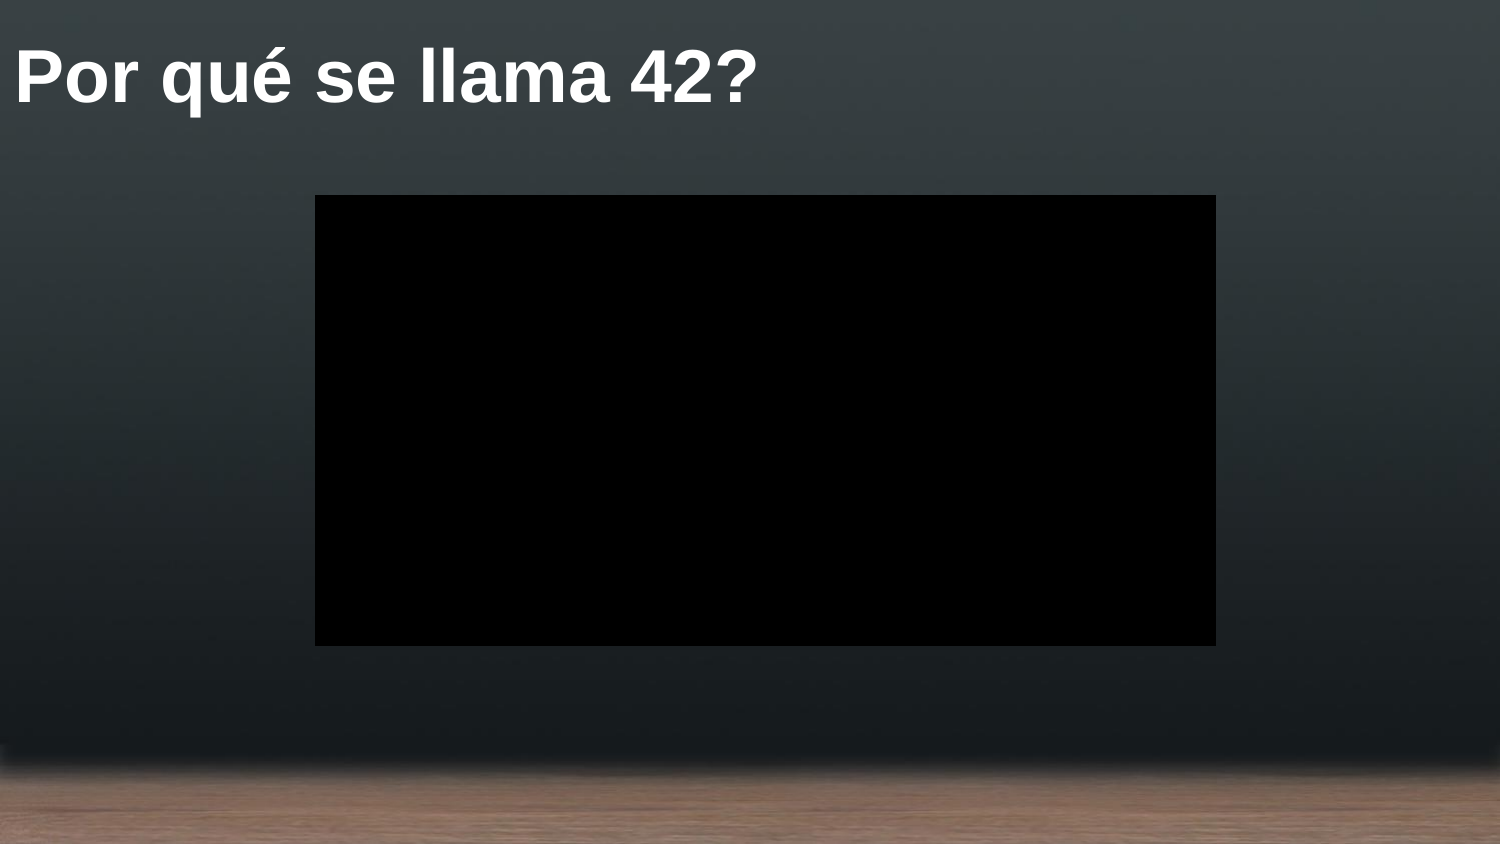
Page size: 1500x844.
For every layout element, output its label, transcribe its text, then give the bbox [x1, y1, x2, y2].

picture [0, 146, 1500, 844]
title Por qué se llama 42? [0, 0, 1500, 146]
text_box [315, 195, 1216, 646]
